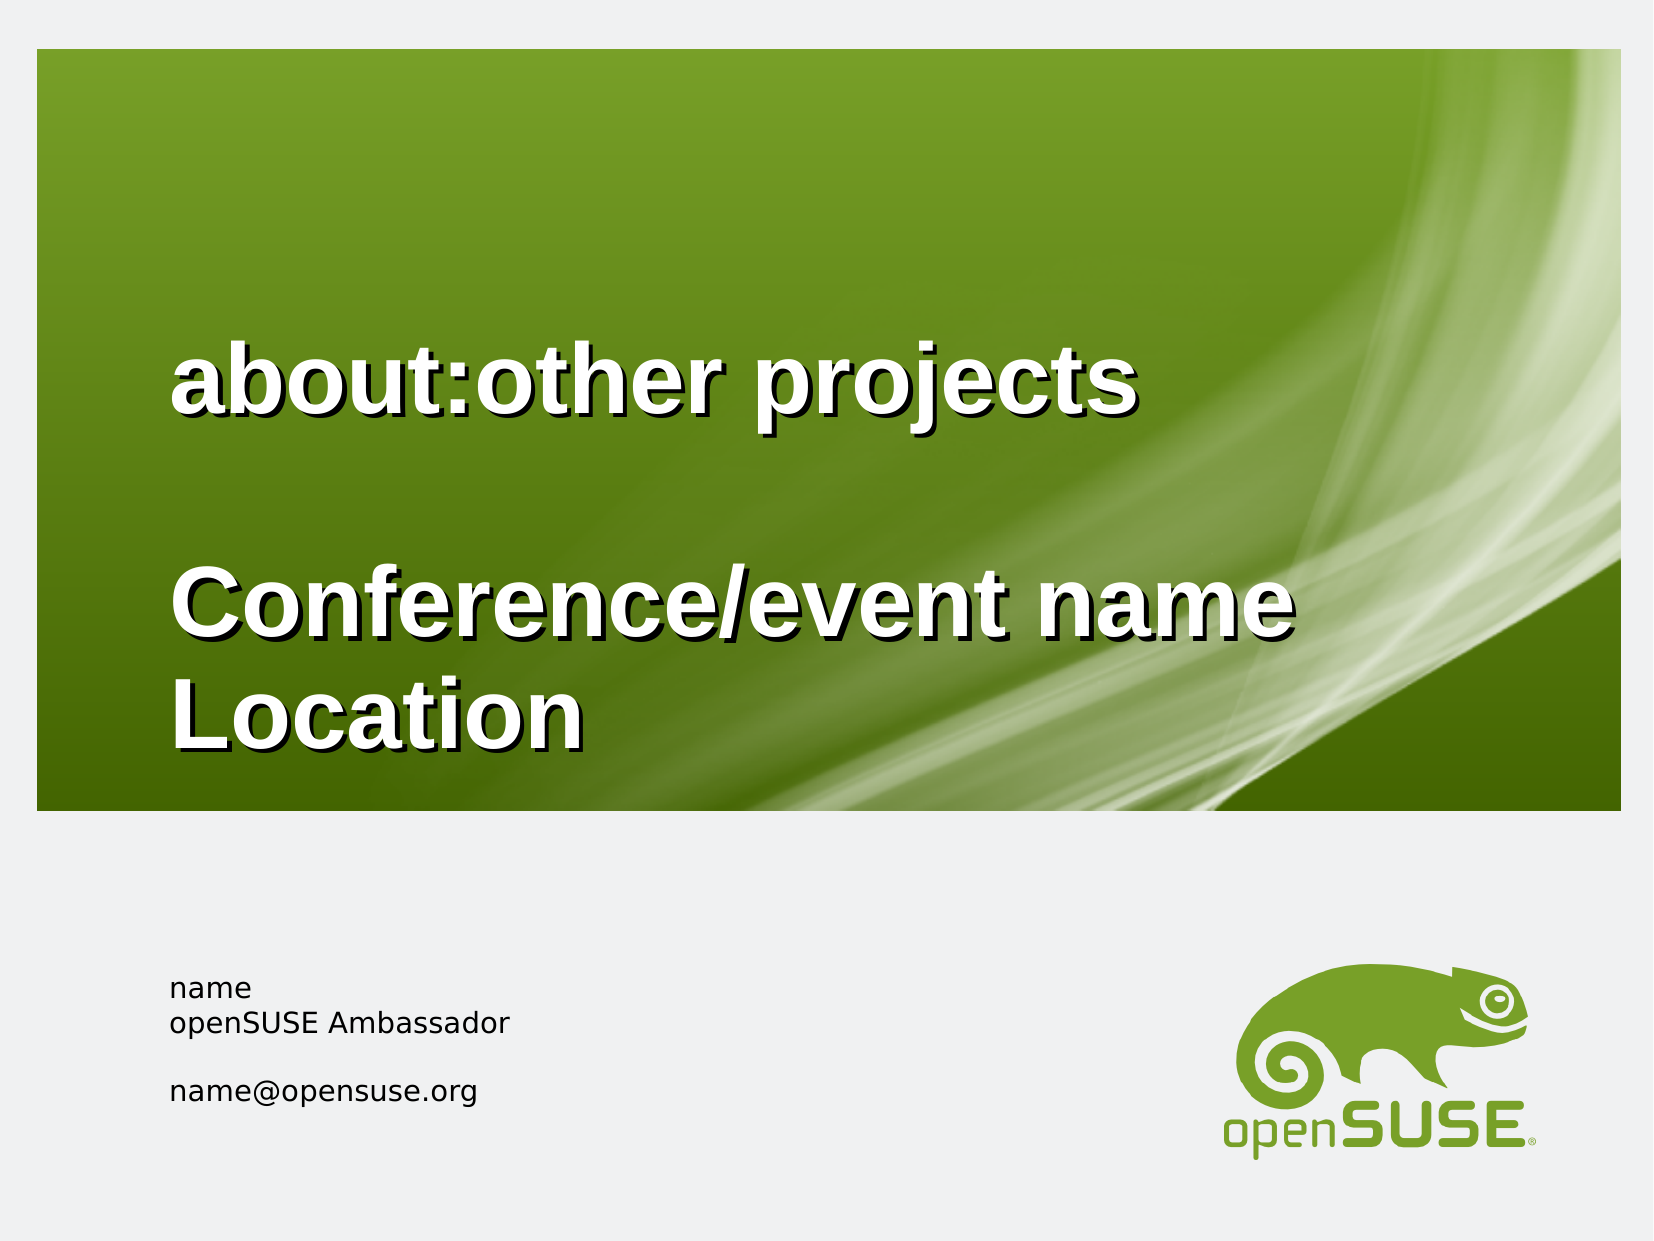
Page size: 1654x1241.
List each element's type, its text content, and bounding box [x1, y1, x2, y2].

subtitle name openSUSE Ambassador name@opensuse.org [169, 926, 897, 1154]
title about:other projects Conference/event name Location [169, 217, 1585, 770]
picture [0, 0, 1654, 1241]
